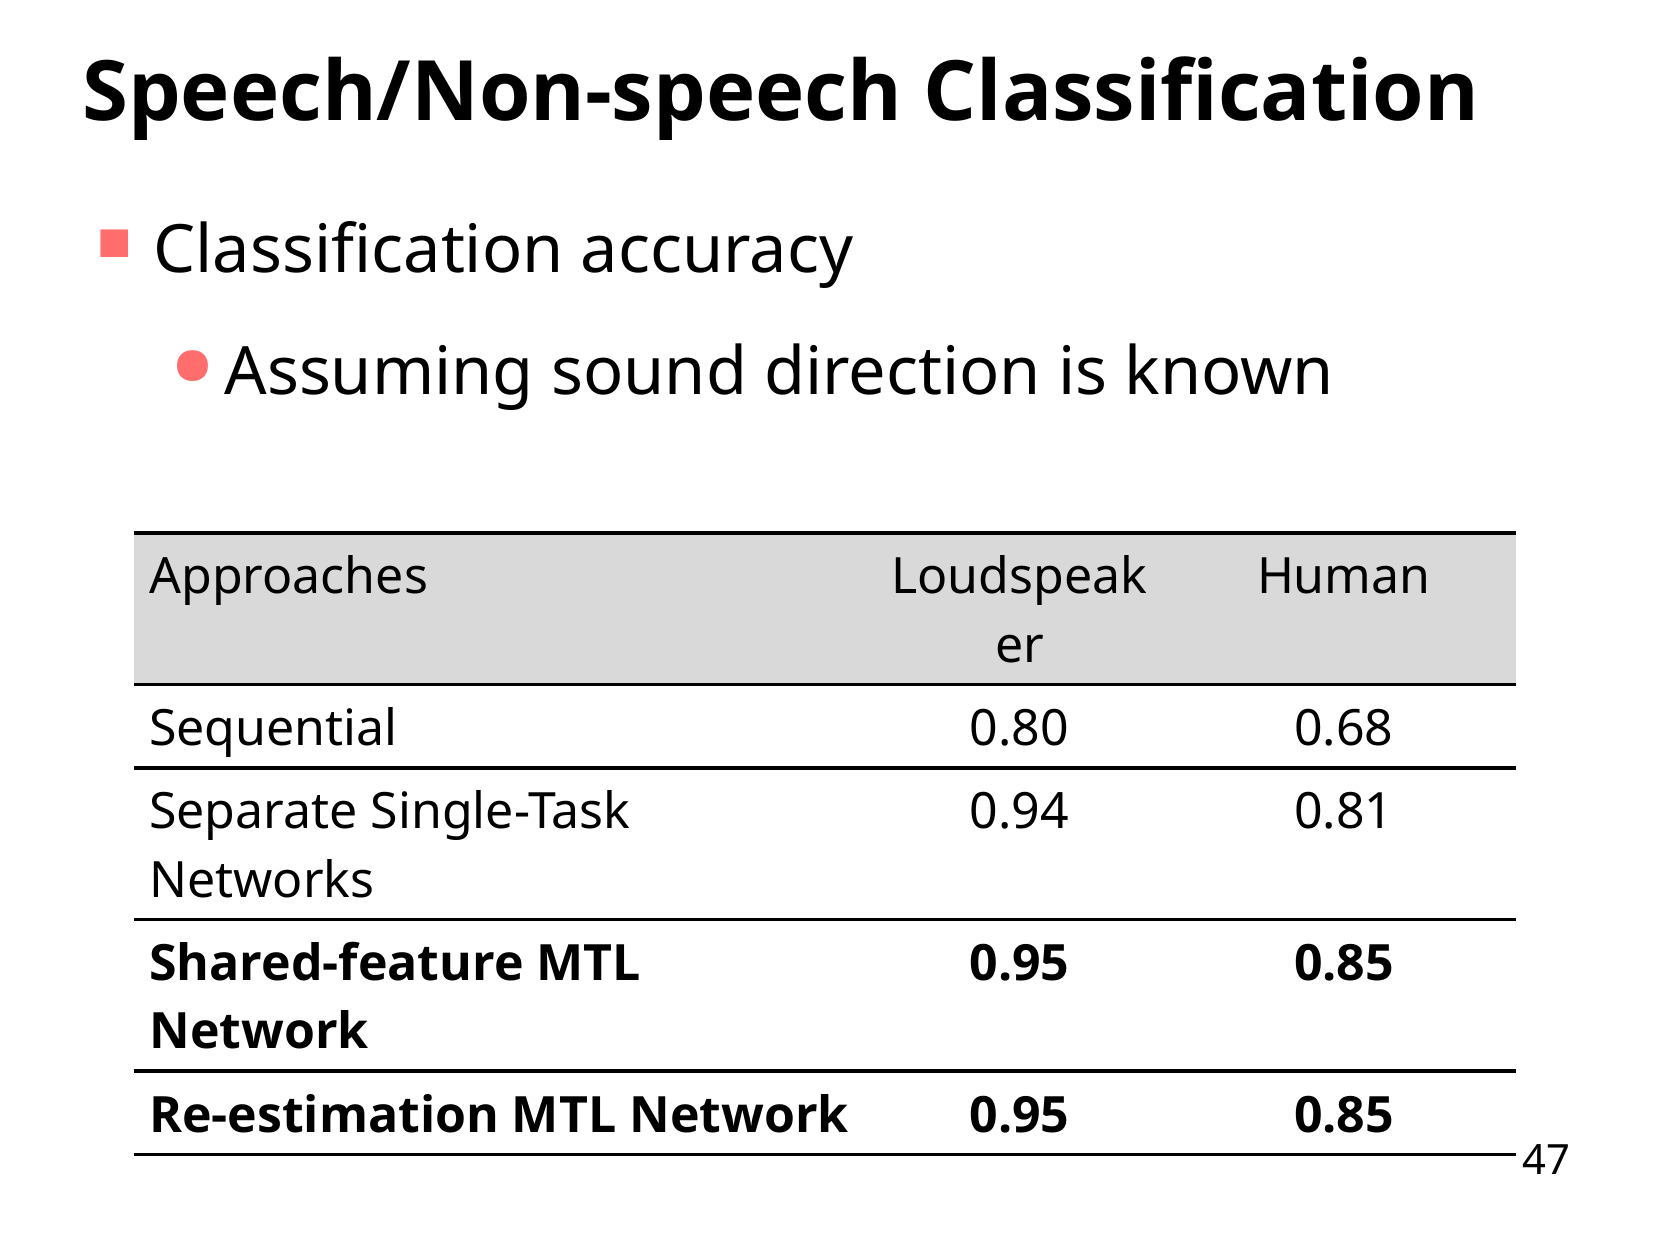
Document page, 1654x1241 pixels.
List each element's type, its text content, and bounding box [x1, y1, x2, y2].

table_cell 0.81 [1172, 770, 1516, 918]
table_header Human [1172, 535, 1516, 683]
table_cell 0.95 [867, 1073, 1172, 1153]
table_cell Re-estimation MTL Network [134, 1073, 867, 1153]
table_header Approaches [134, 535, 867, 683]
table_cell 0.68 [1172, 686, 1516, 766]
title Speech/Non-speech Classification [82, 42, 1571, 137]
table_cell Sequential [134, 686, 867, 766]
table_cell 0.80 [867, 686, 1172, 766]
table_cell 0.85 [1172, 1073, 1516, 1153]
list Classification accuracy Assuming sound direction is known [82, 200, 1571, 1111]
table_cell Separate Single-Task Networks [134, 770, 867, 918]
table_cell 0.85 [1172, 921, 1516, 1069]
table_cell Shared-feature MTL Network [134, 921, 867, 1069]
table_header Loudspeaker [867, 535, 1172, 683]
table_cell 0.95 [867, 921, 1172, 1069]
table_cell 0.94 [867, 770, 1172, 918]
